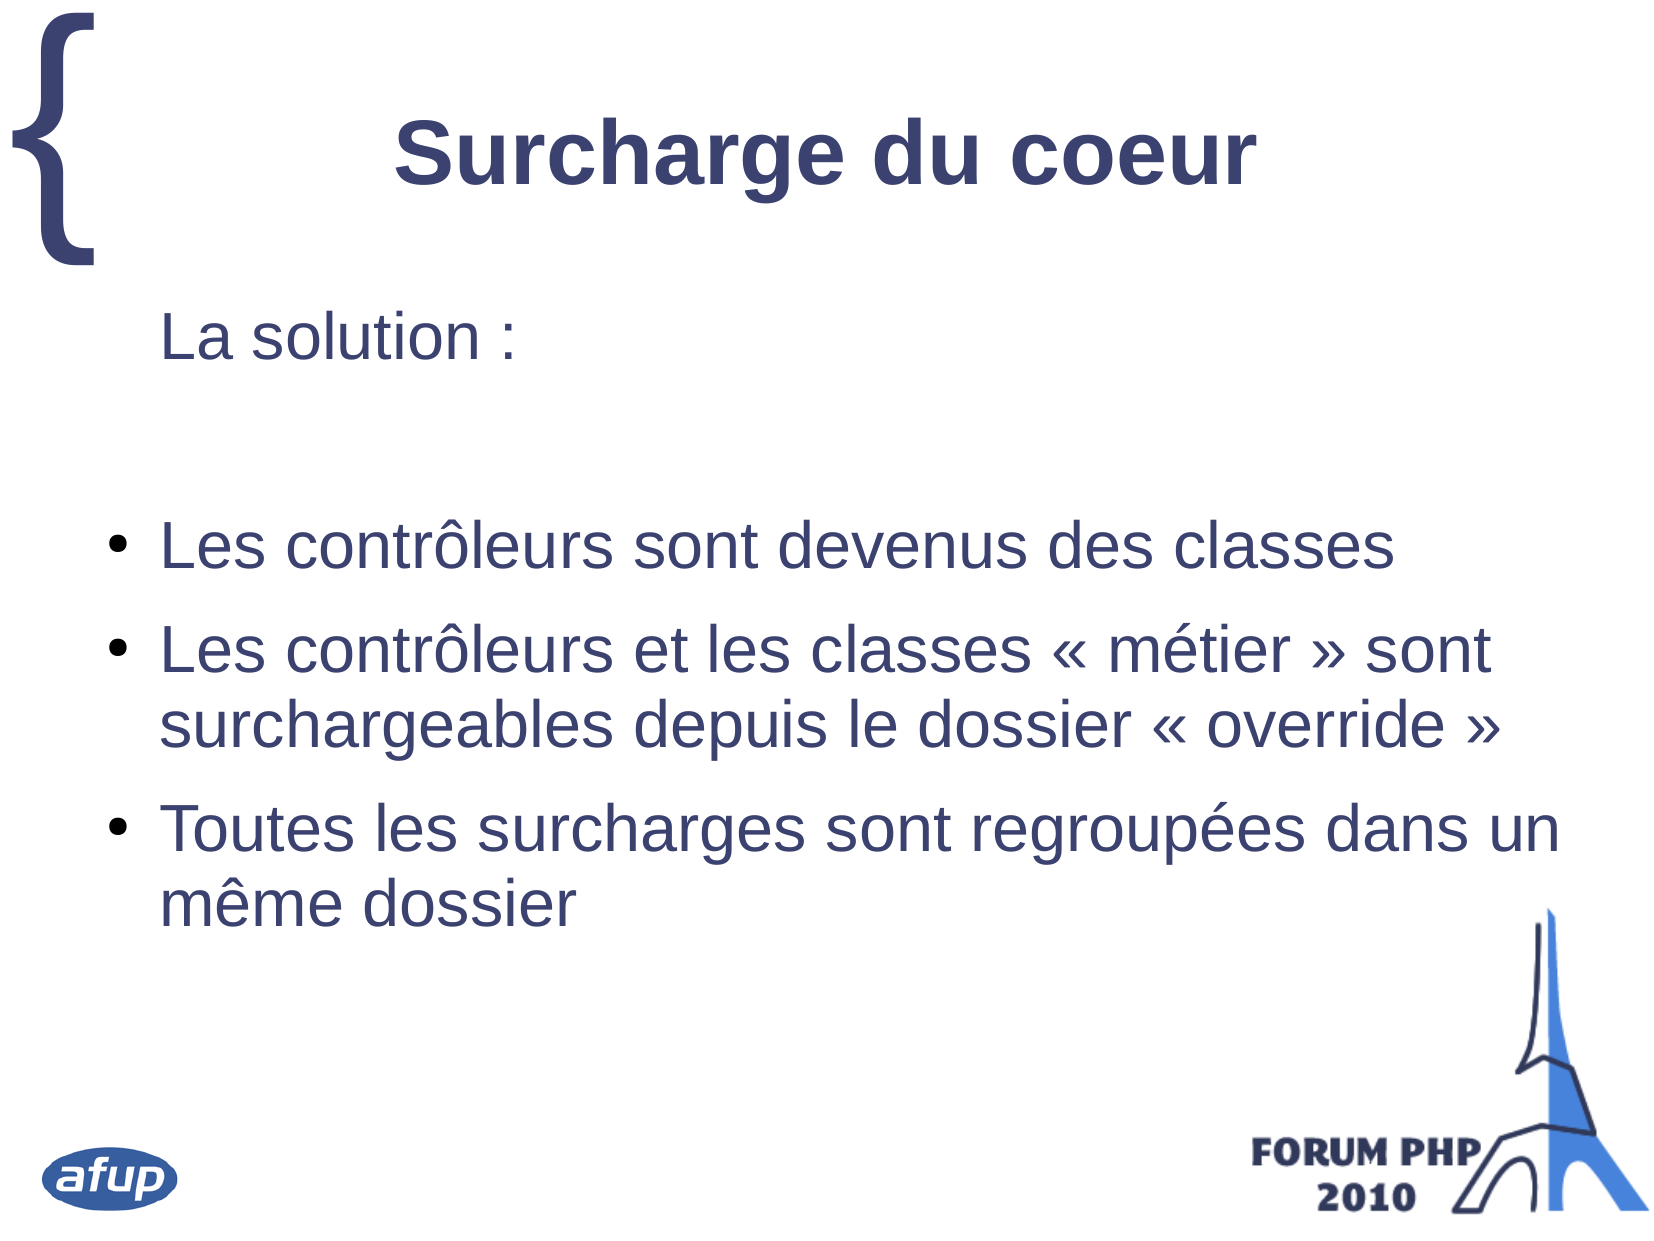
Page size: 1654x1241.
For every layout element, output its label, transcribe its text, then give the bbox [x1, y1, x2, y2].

picture [41, 1146, 178, 1211]
picture [1240, 872, 1650, 1241]
title Surcharge du coeur [82, 49, 1571, 257]
list La solution : Les contrôleurs sont devenus des classes Les contrôleurs et les classes « métier » sont surchargeables depuis le dossier « override » Toutes les surcharges sont regroupées dans un même dossier [88, 194, 1577, 1014]
